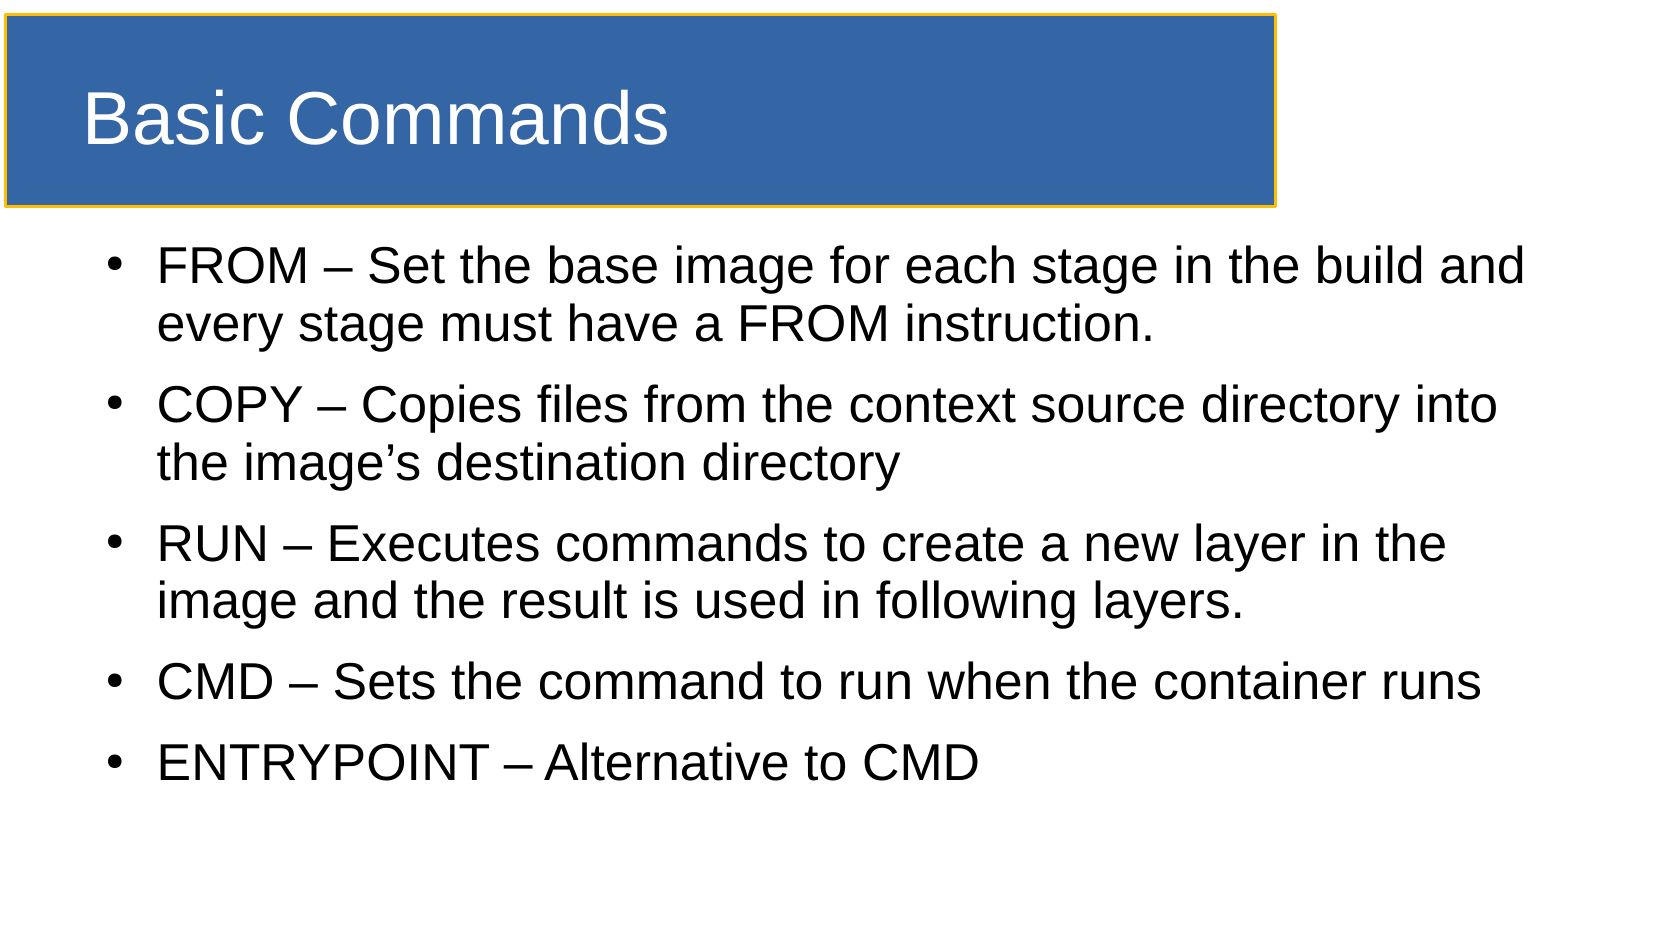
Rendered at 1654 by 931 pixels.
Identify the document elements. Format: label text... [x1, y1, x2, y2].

title Basic Commands [82, 44, 1235, 192]
list FROM – Set the base image for each stage in the build and every stage must have a FROM instruction. COPY – Copies files from the context source directory into the image’s destination directory RUN – Executes commands to create a new layer in the image and the result is used in following layers. CMD – Sets the command to run when the container runs ENTRYPOINT – Alternative to CMD [88, 236, 1565, 798]
